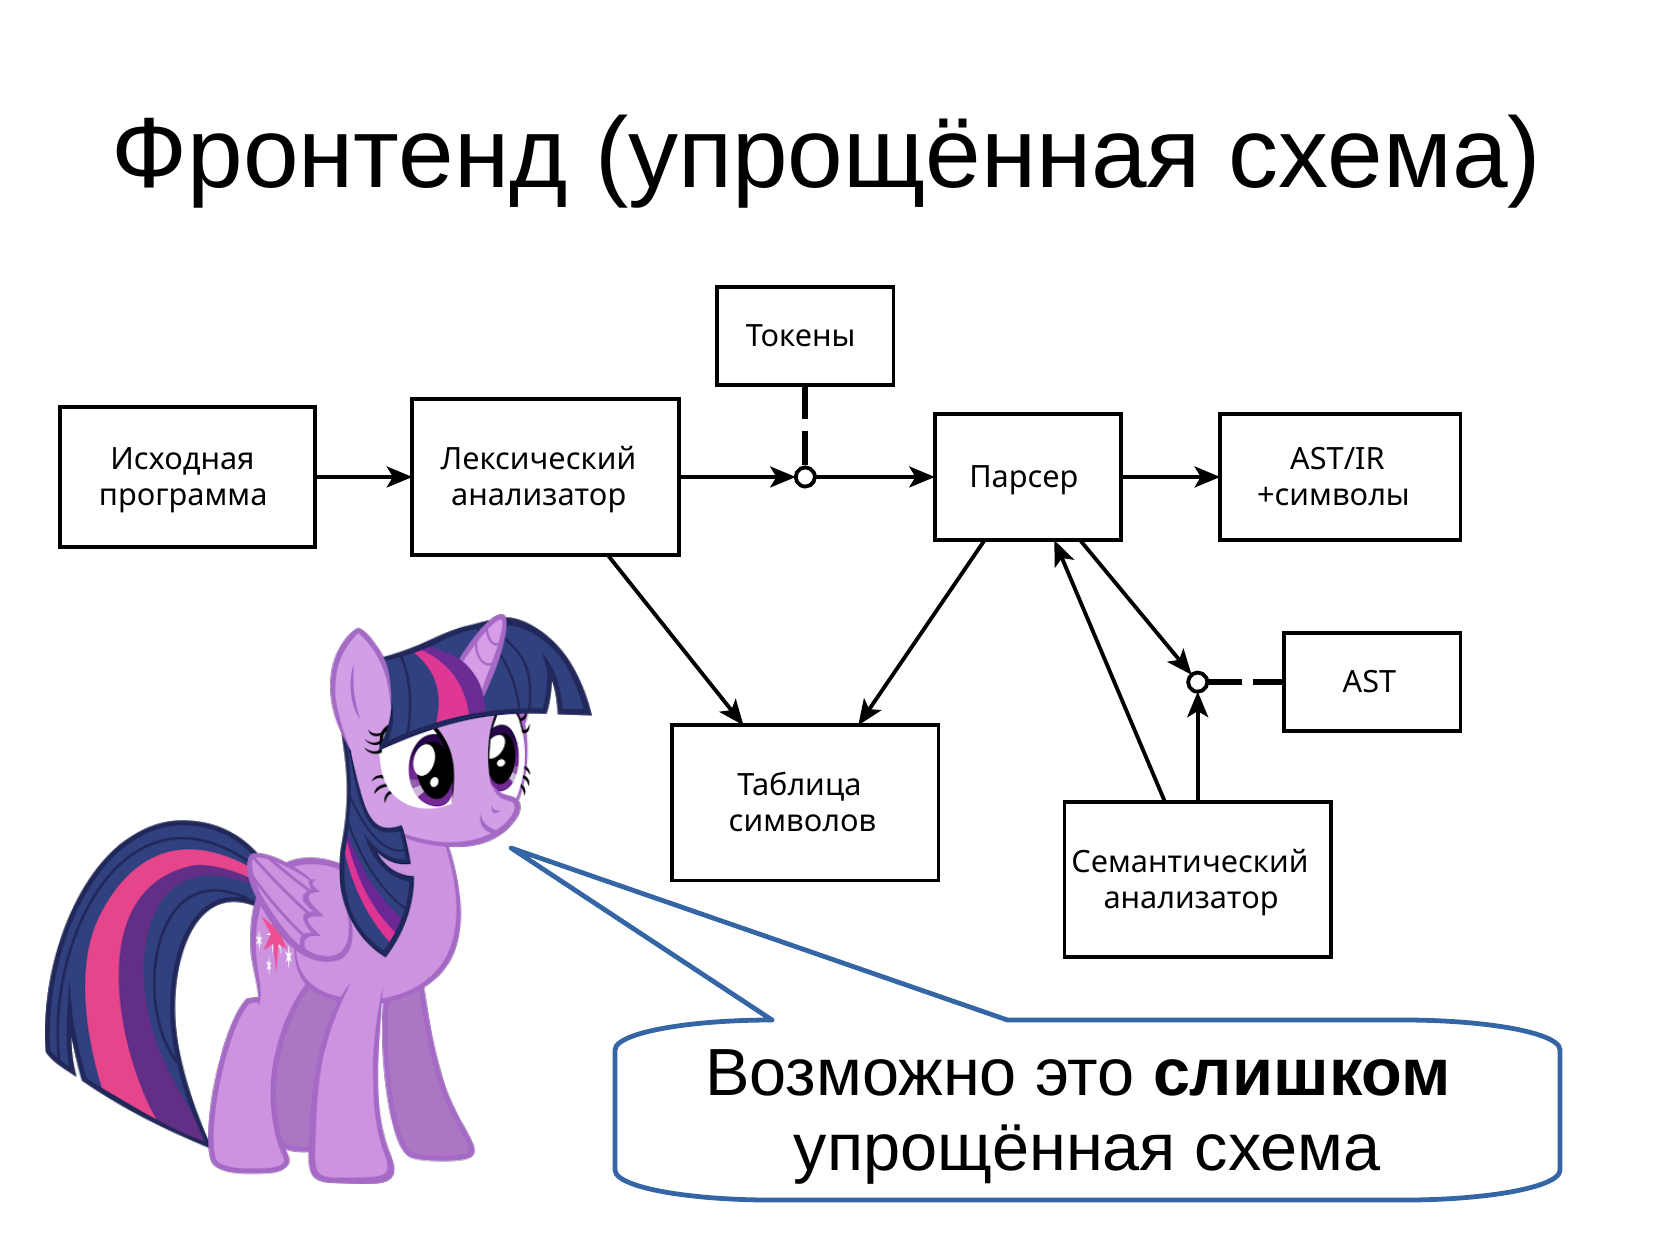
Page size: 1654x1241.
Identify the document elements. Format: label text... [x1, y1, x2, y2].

picture [30, 256, 1492, 1184]
title Фронтенд (упрощённая схема) [82, 49, 1571, 257]
text_box Возможно это слишком упрощённая схема [511, 848, 1561, 1201]
